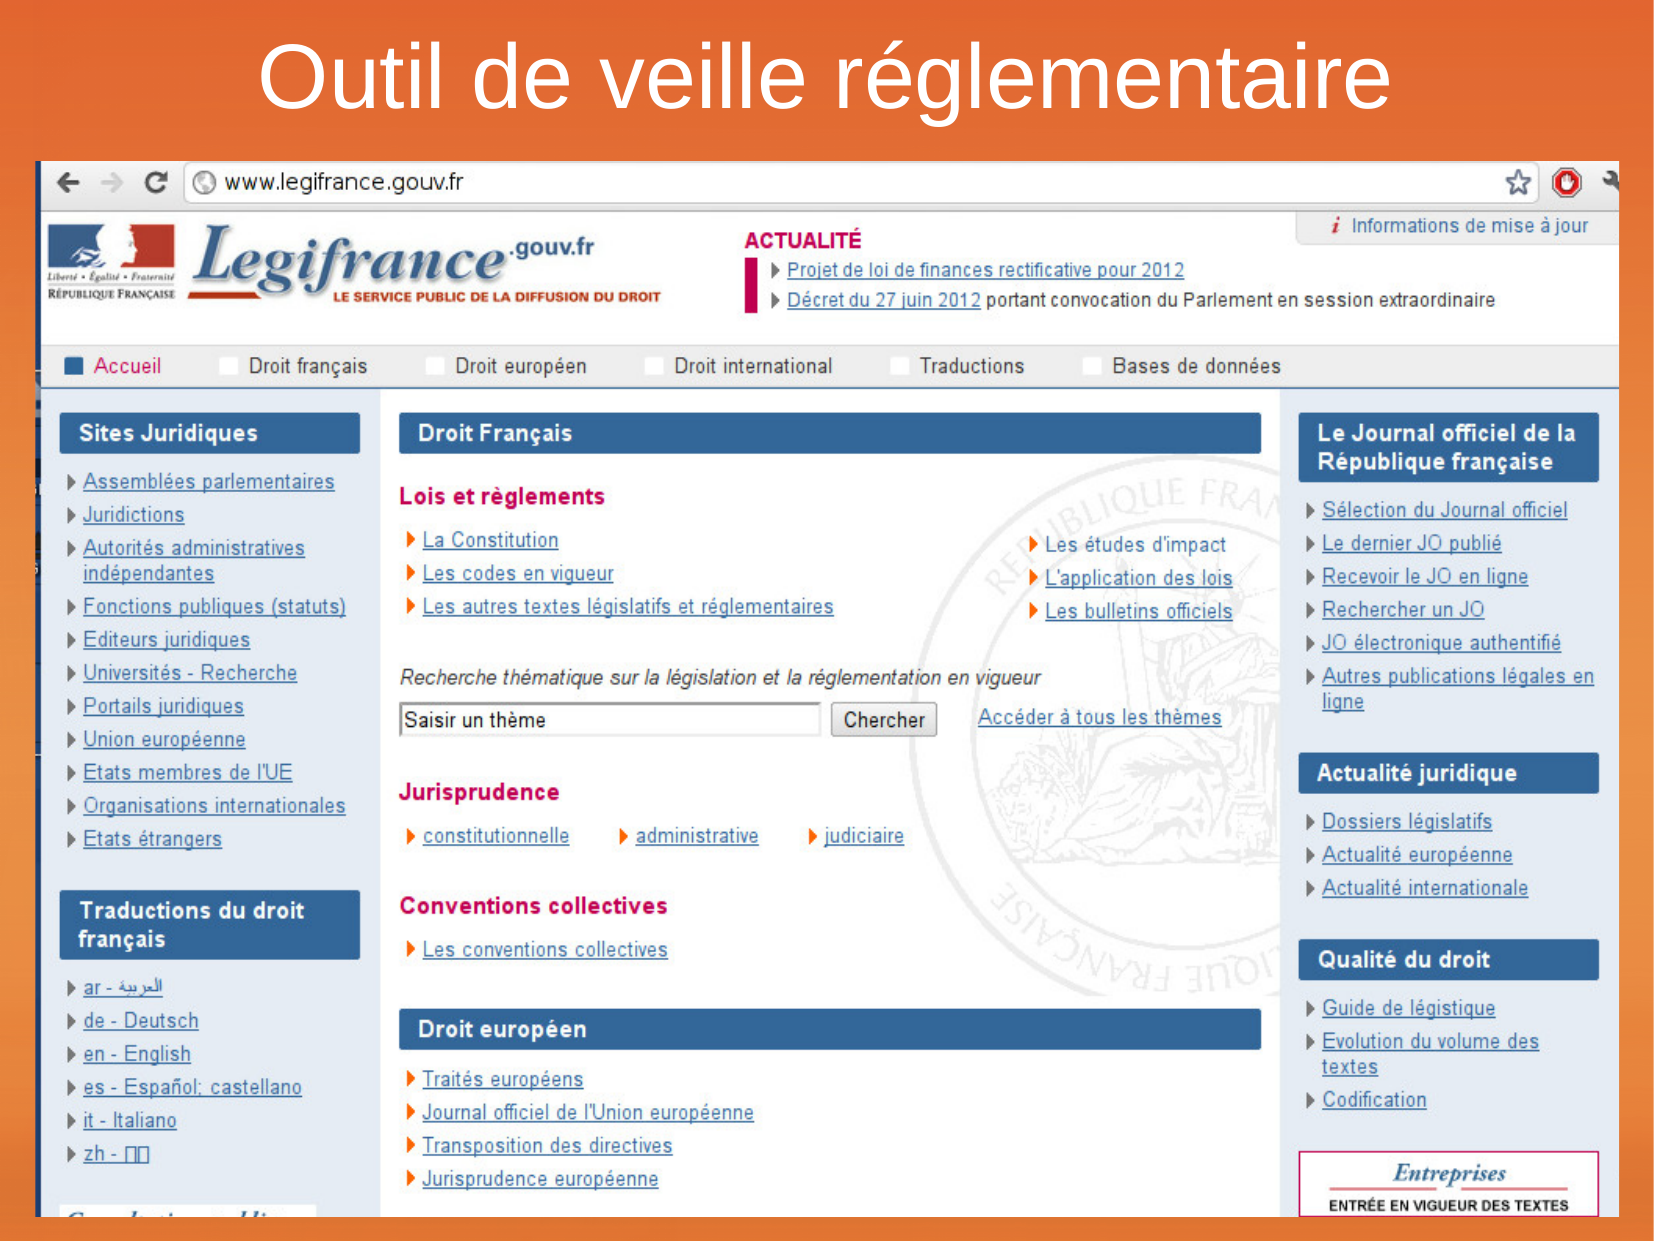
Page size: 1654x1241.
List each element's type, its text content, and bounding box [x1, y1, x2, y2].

title Outil de veille réglementaire [82, 0, 1571, 161]
picture [0, 0, 1654, 1241]
